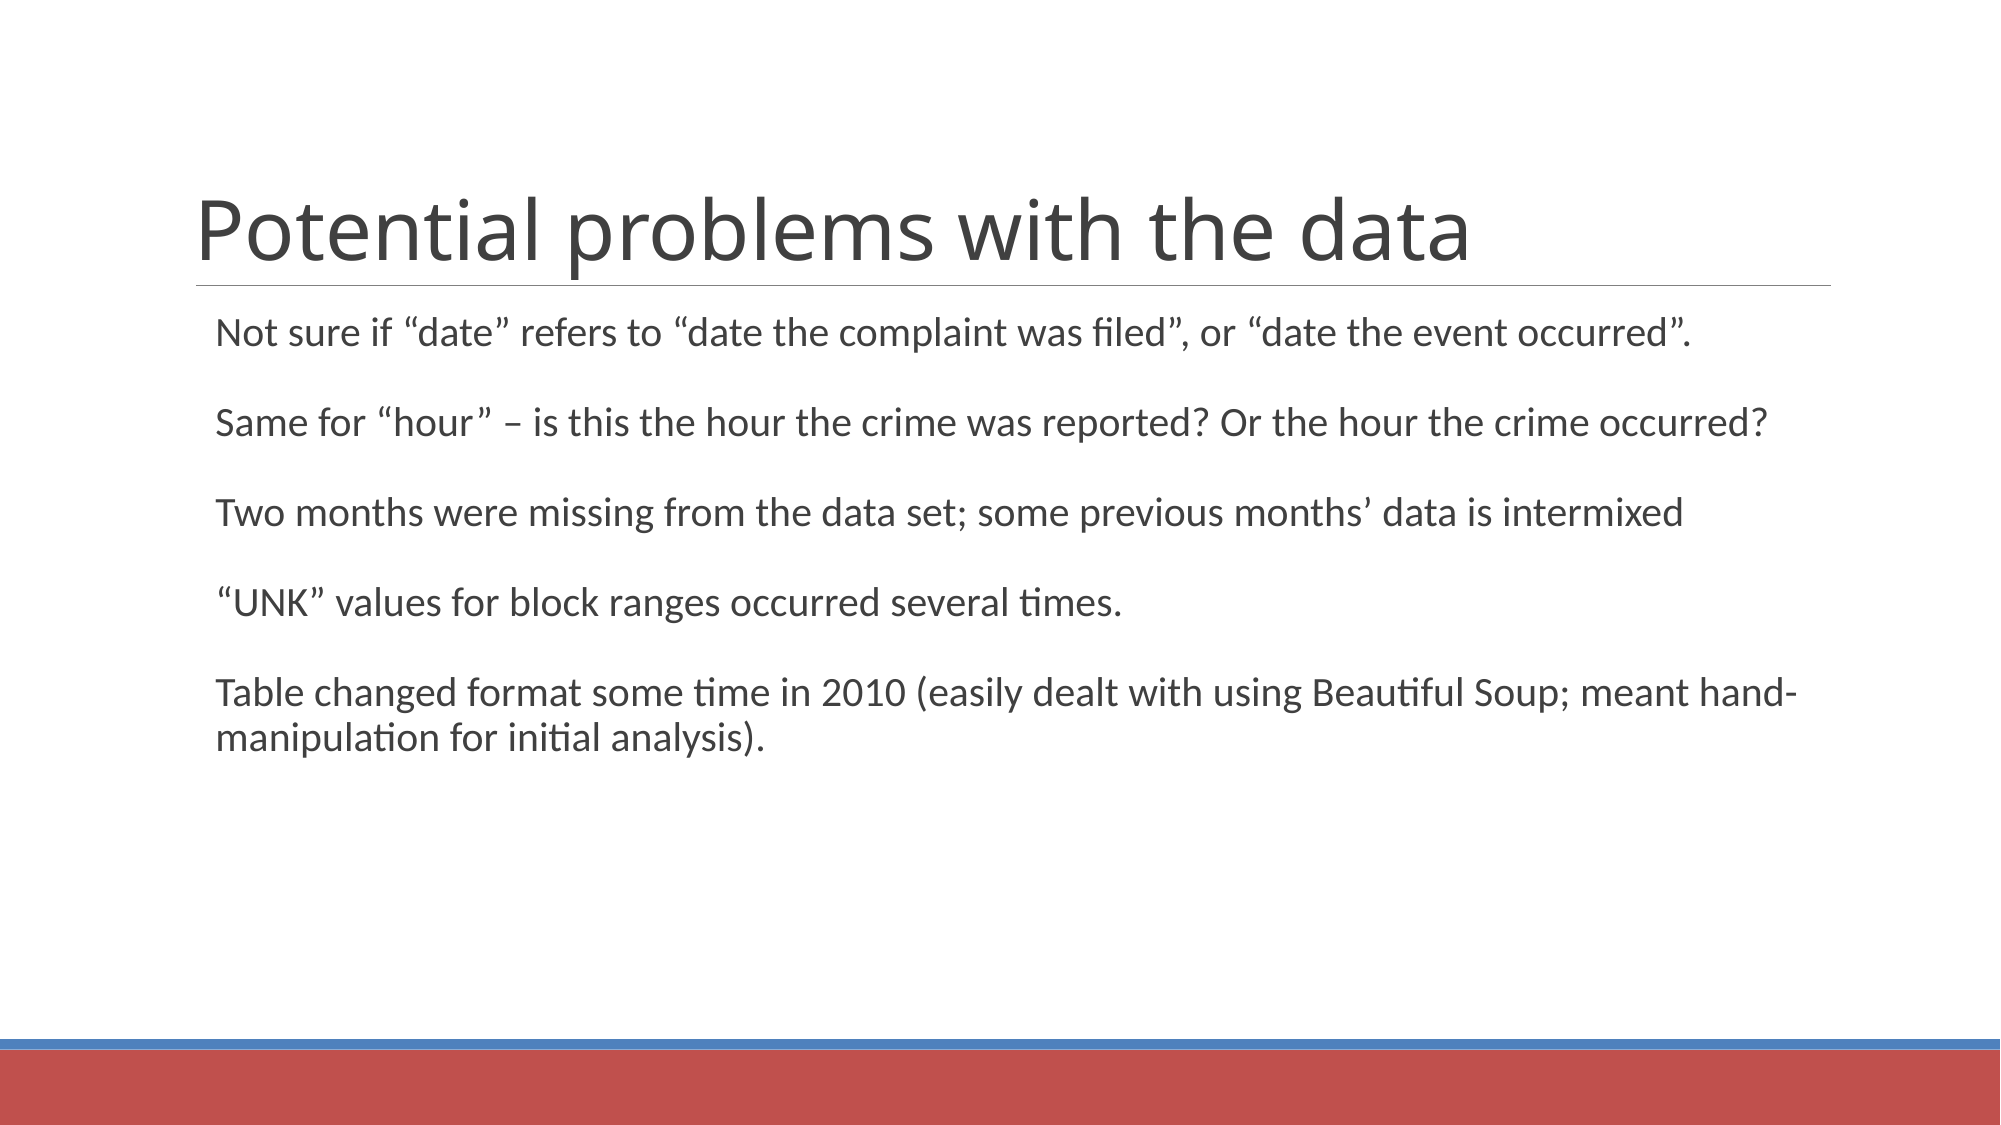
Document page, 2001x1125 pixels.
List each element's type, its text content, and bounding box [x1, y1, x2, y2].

text_box Not sure if “date” refers to “date the complaint was filed”, or “date the event occurred”. Same for “hour” – is this the hour the crime was reported? Or the hour the crime occurred? Two months were missing from the data set; some previous months’ data is intermixed “UNK” values for block ranges occurred several times. Table changed format some time in 2010 (easily dealt with using Beautiful Soup; meant hand-manipulation for initial analysis). [180, 302, 1830, 963]
text_box Potential problems with the data [180, 47, 1830, 285]
